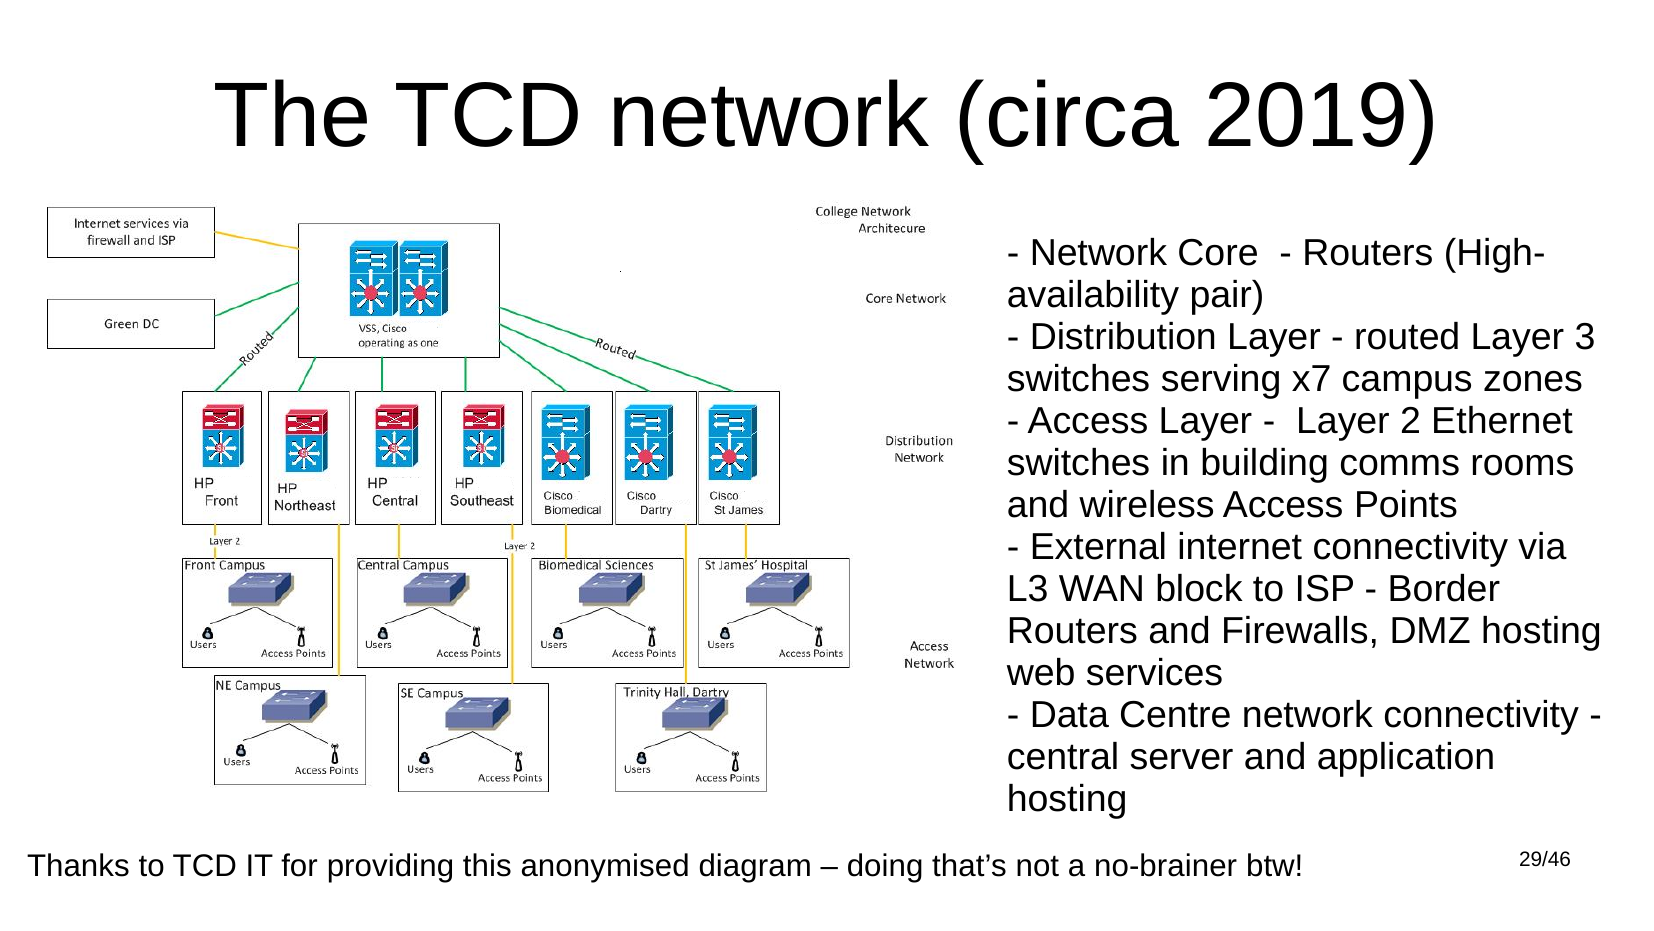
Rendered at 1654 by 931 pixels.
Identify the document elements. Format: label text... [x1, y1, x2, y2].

text_box Thanks to TCD IT for providing this anonymised diagram – doing that’s not a no-brainer btw! [12, 840, 1321, 891]
picture [47, 200, 956, 792]
title The TCD network (circa 2019) [82, 37, 1571, 193]
text_box - Network Core - Routers (High-availability pair) - Distribution Layer - routed Layer 3 switches serving x7 campus zones - Access Layer - Layer 2 Ethernet switches in building comms rooms and wireless Access Points - External internet connectivity via L3 WAN block to ISP - Border Routers and Firewalls, DMZ hosting web services - Data Centre network connectivity - central server and application hosting [992, 224, 1619, 923]
